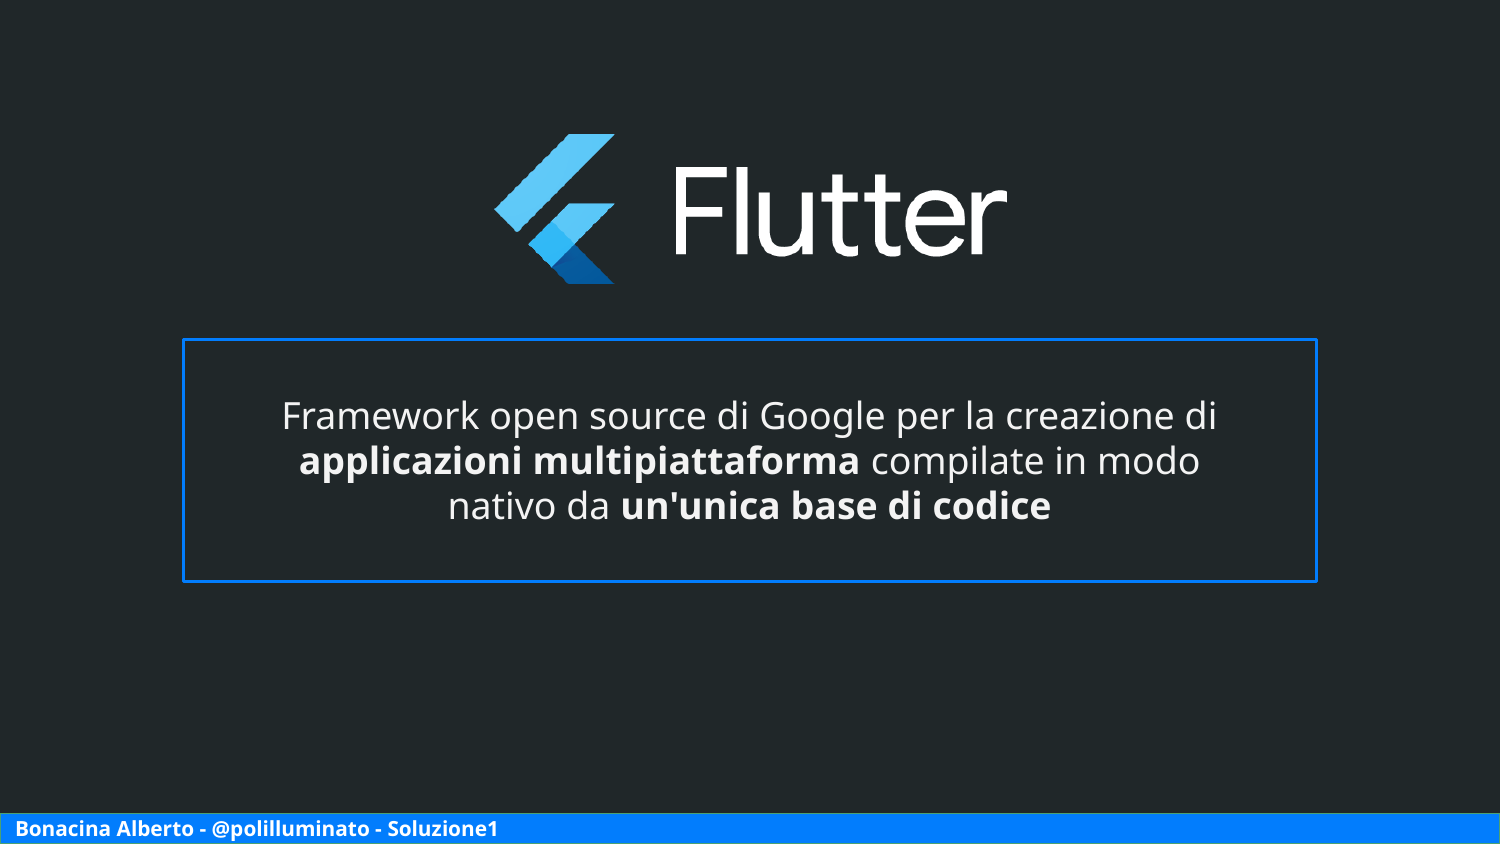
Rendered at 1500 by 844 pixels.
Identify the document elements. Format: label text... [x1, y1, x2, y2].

text_box Bonacina Alberto - @polilluminato - Soluzione1 [0, 800, 1500, 844]
picture [493, 134, 1007, 284]
text_box Framework open source di Google per la creazione di applicazioni multipiattaforma compilate in modo nativo da un'unica base di codice [225, 376, 1274, 542]
